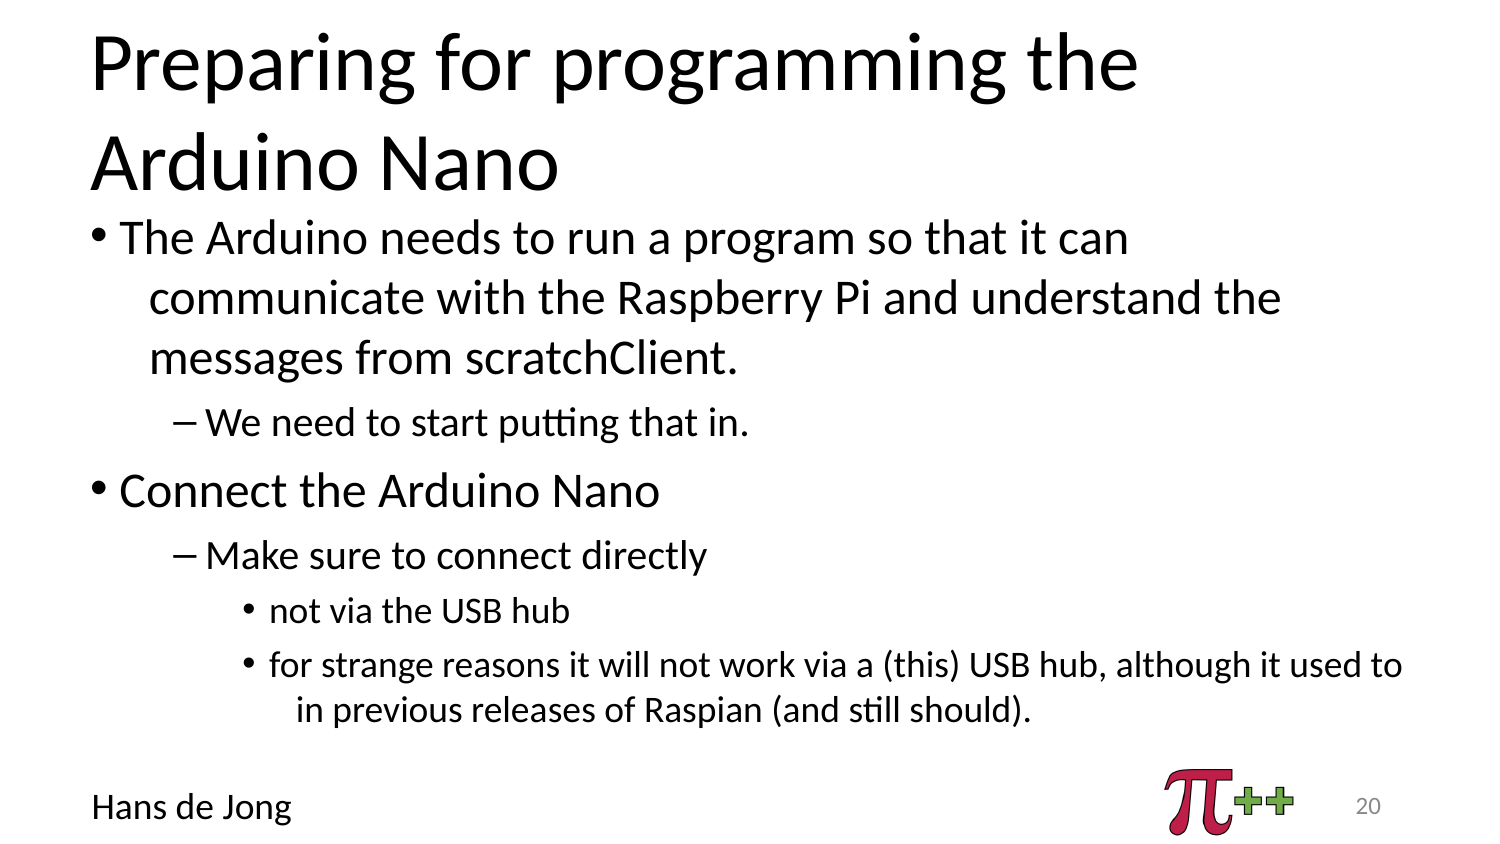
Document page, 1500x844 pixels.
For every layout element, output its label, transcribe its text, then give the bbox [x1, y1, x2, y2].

text_box 20 [1340, 782, 1426, 827]
list The Arduino needs to run a program so that it can communicate with the Raspberry Pi and understand the messages from scratchClient. We need to start putting that in. Connect the Arduino Nano Make sure to connect directly not via the USB hub for strange reasons it will not work via a (this) USB hub, although it used to in previous releases of Raspian (and still should). [75, 196, 1426, 754]
title Preparing for programming the Arduino Nano [75, 0, 1426, 175]
